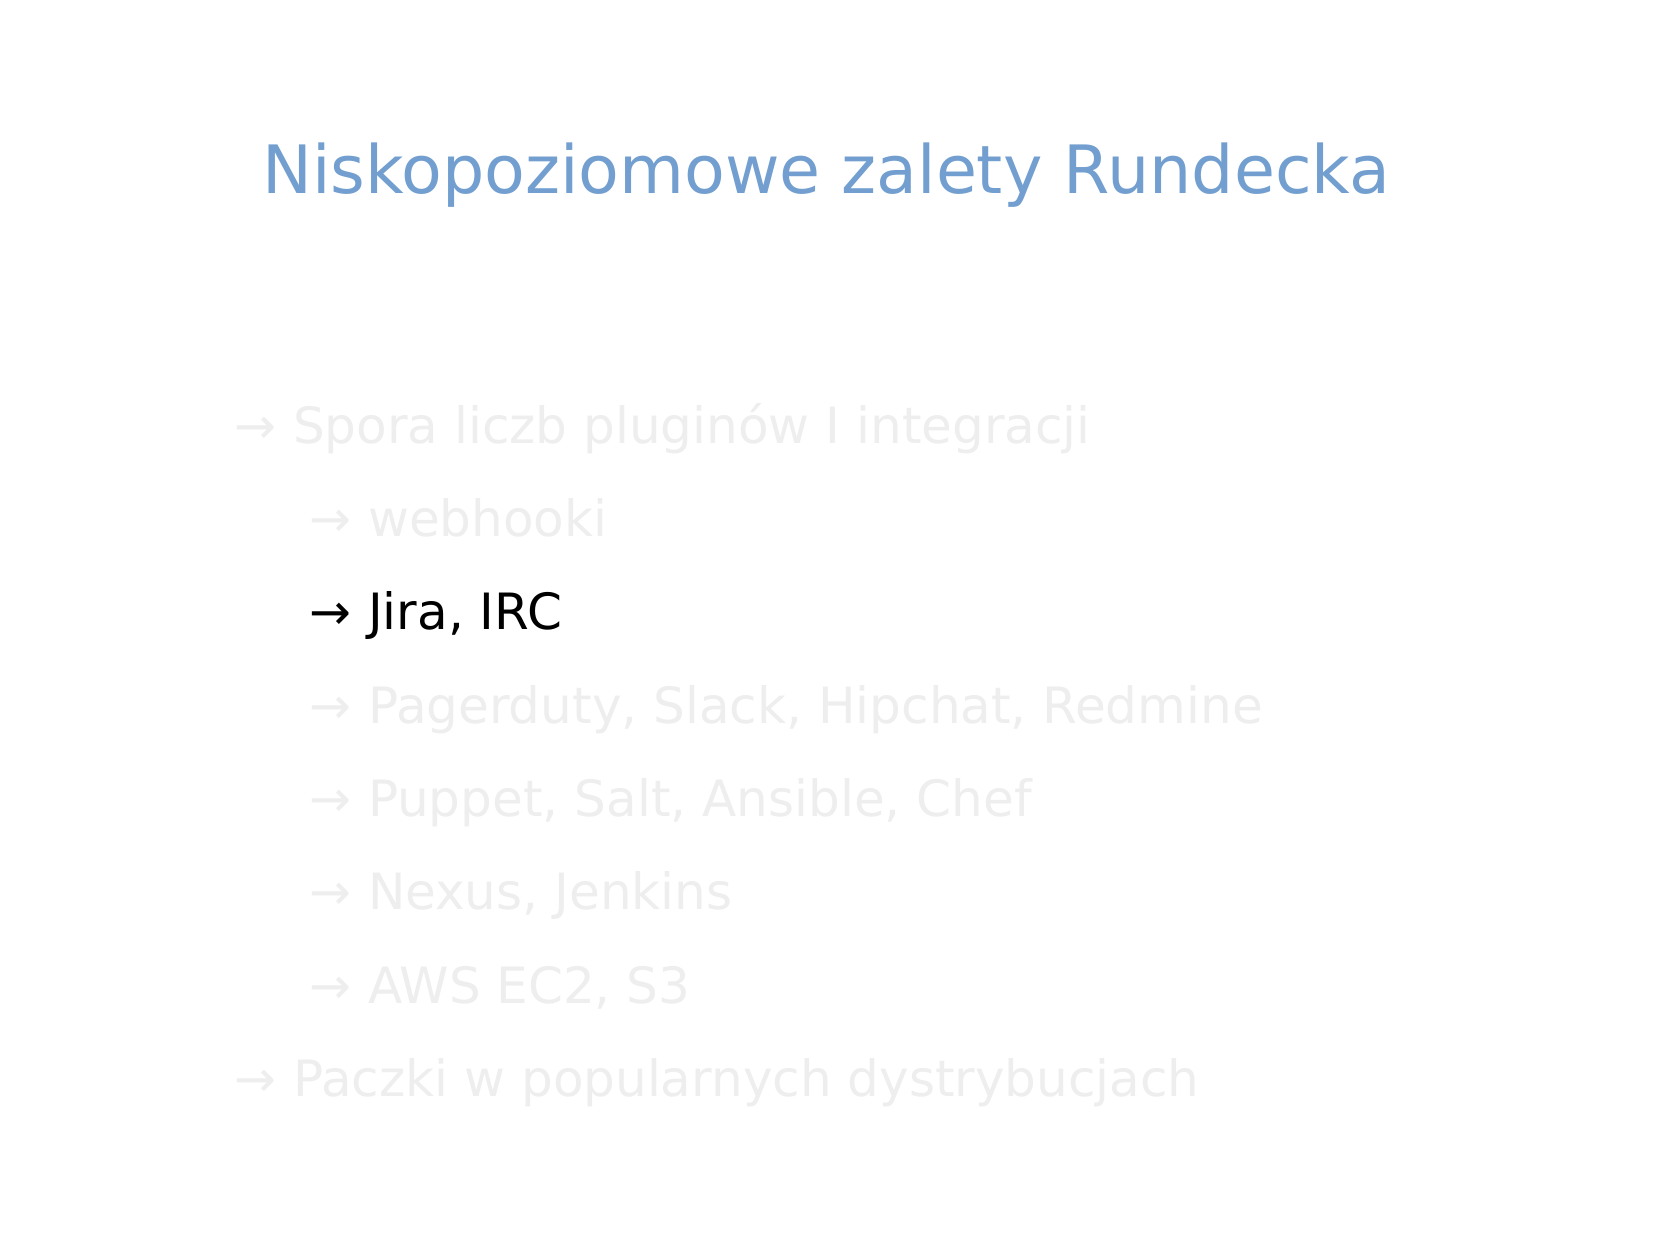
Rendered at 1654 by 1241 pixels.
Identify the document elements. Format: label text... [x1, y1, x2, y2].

text_box Niskopoziomowe zalety Rundecka [247, 123, 1407, 217]
text_box → Spora liczb pluginów I integracji → webhooki → Jira, IRC → Pagerduty, Slack, Hipchat, Redmine → Puppet, Salt, Ansible, Chef → Nexus, Jenkins → AWS EC2, S3 → Paczki w popularnych dystrybucjach [220, 360, 1279, 1087]
